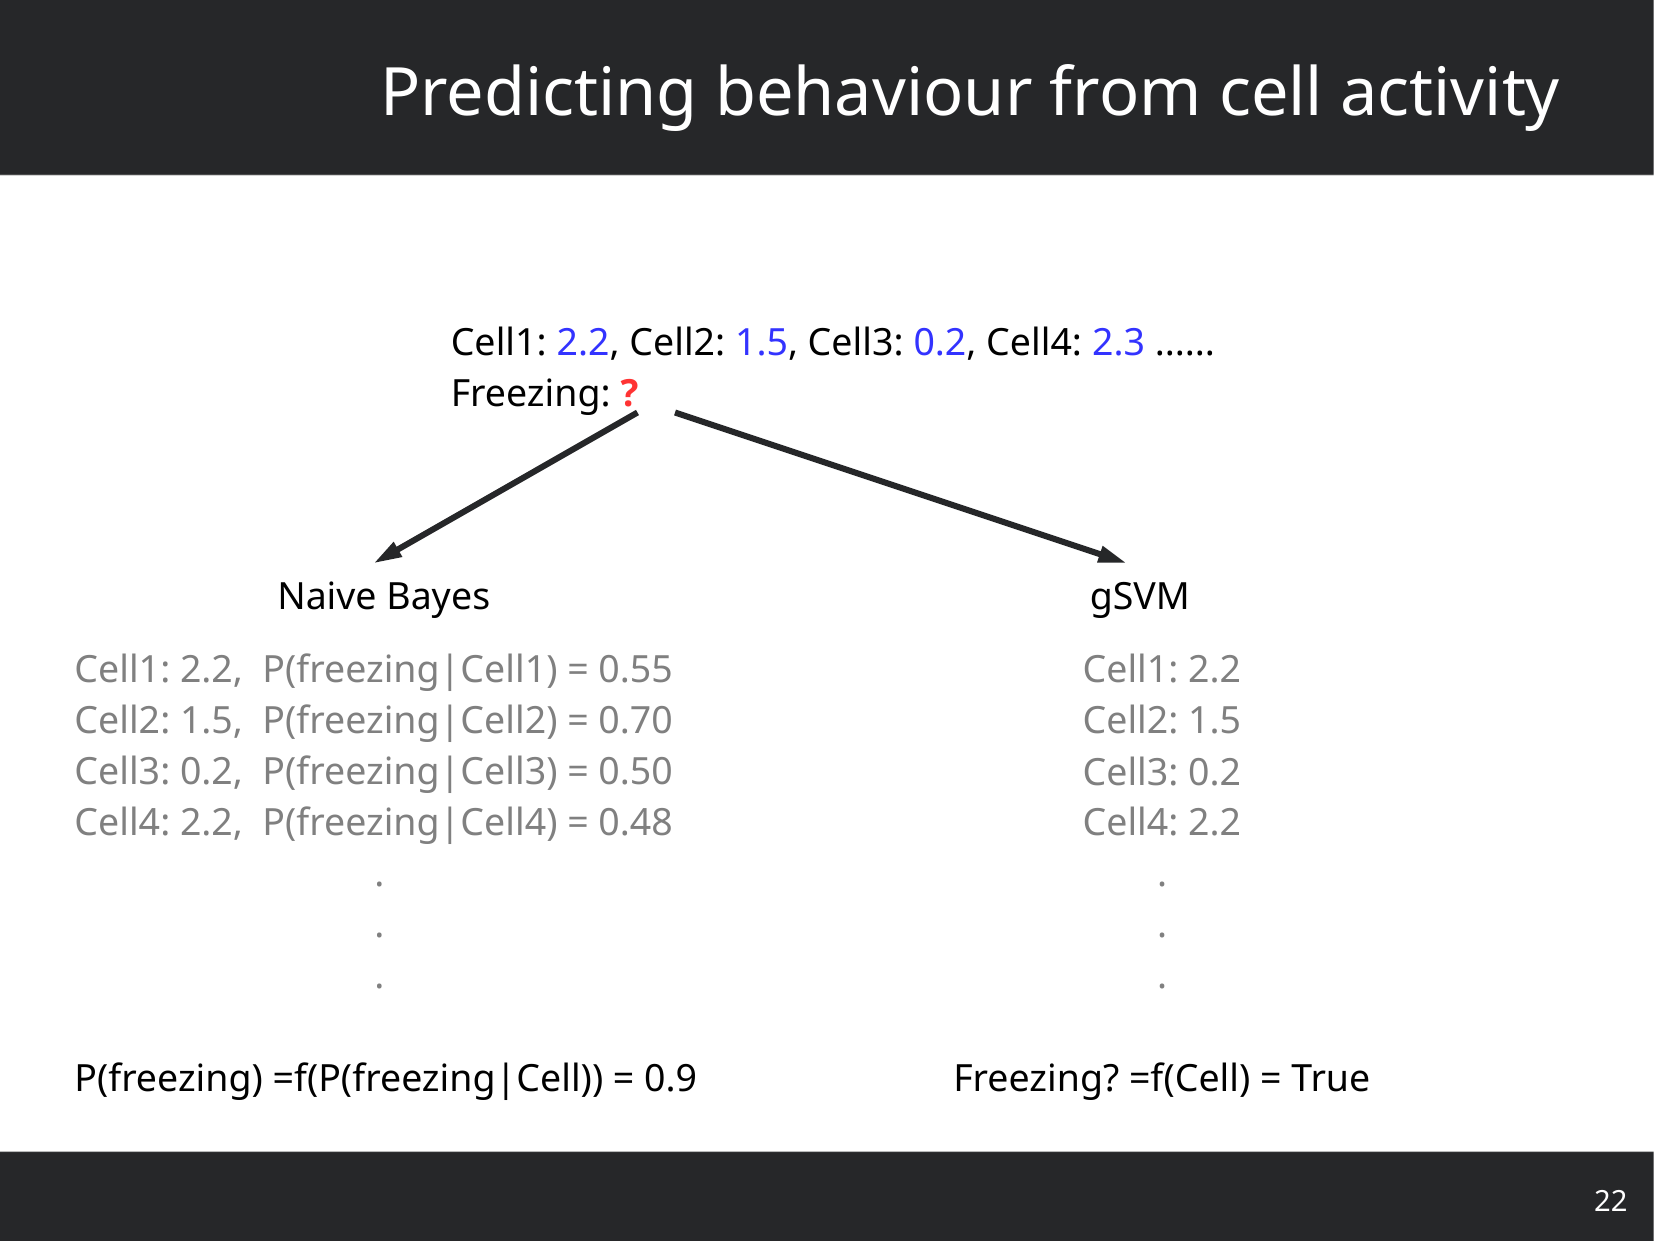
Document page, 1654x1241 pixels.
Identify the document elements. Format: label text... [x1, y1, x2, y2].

text_box Cell1: 2.2 Cell2: 1.5 Cell3: 0.2 Cell4: 2.2 . . . Freezing? =f(Cell) = True [768, 635, 1556, 1086]
text_box Cell1: 2.2, Cell2: 1.5, Cell3: 0.2, Cell4: 2.3 ...... Freezing: ? [436, 307, 1412, 410]
text_box Predicting behaviour from cell activity [88, 36, 1577, 134]
text_box gSVM [971, 562, 1309, 621]
text_box Naive Bayes [262, 562, 601, 621]
picture [0, 0, 1654, 1241]
text_box Cell1: 2.2, P(freezing|Cell1) = 0.55 Cell2: 1.5, P(freezing|Cell2) = 0.70 Cell3: 0.2, P(freezing|Cell3) = 0.50 Cell4: 2.2, P(freezing|Cell4) = 0.48 . . . P(freezing) =f(P(freezing|Cell)) = 0.9 [59, 635, 768, 1086]
